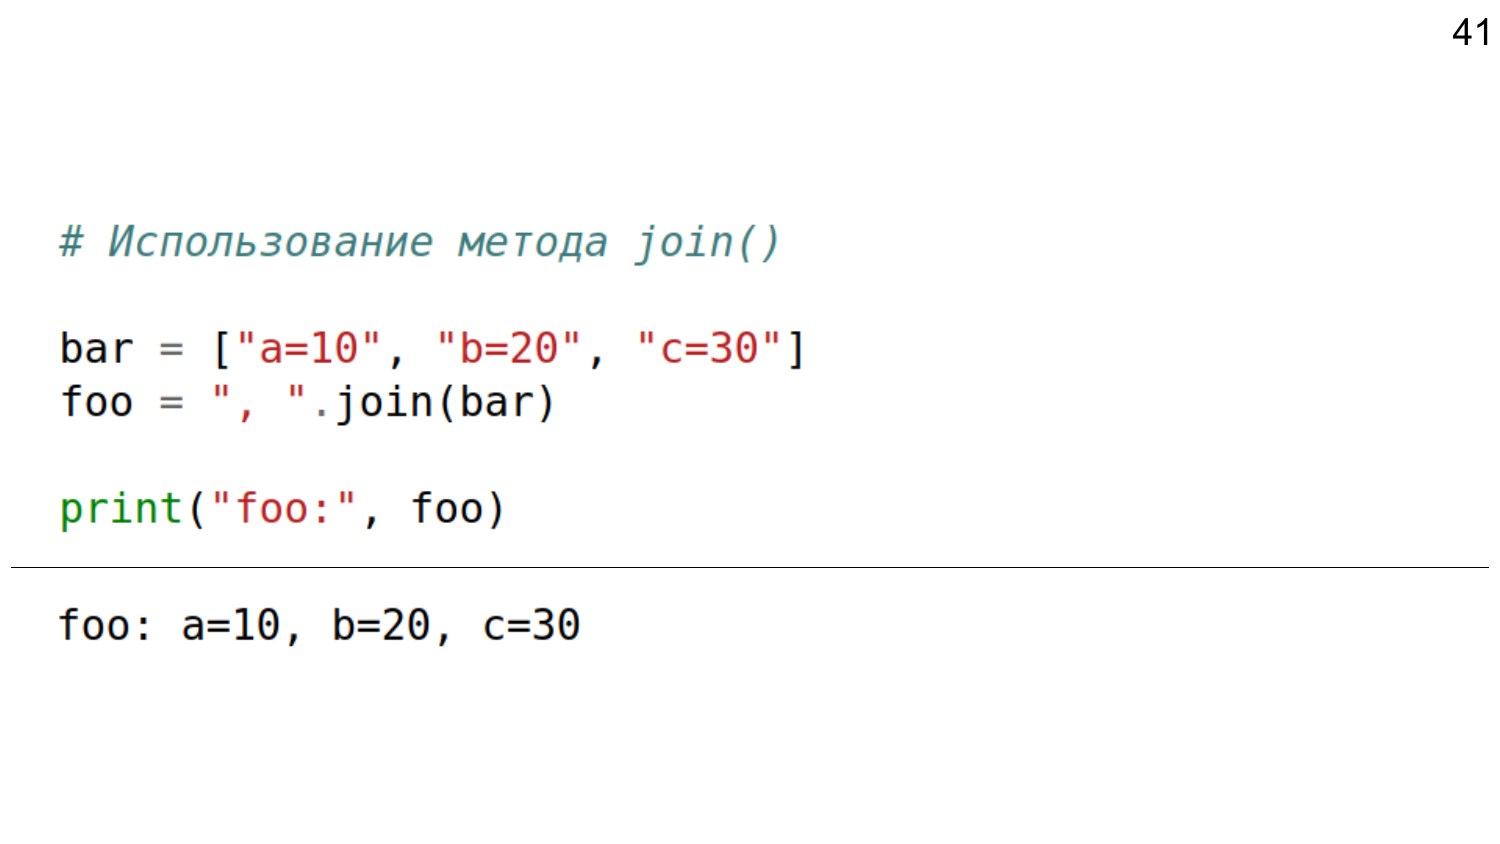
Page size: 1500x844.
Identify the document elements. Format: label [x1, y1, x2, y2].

picture [47, 594, 593, 656]
picture [47, 211, 824, 548]
